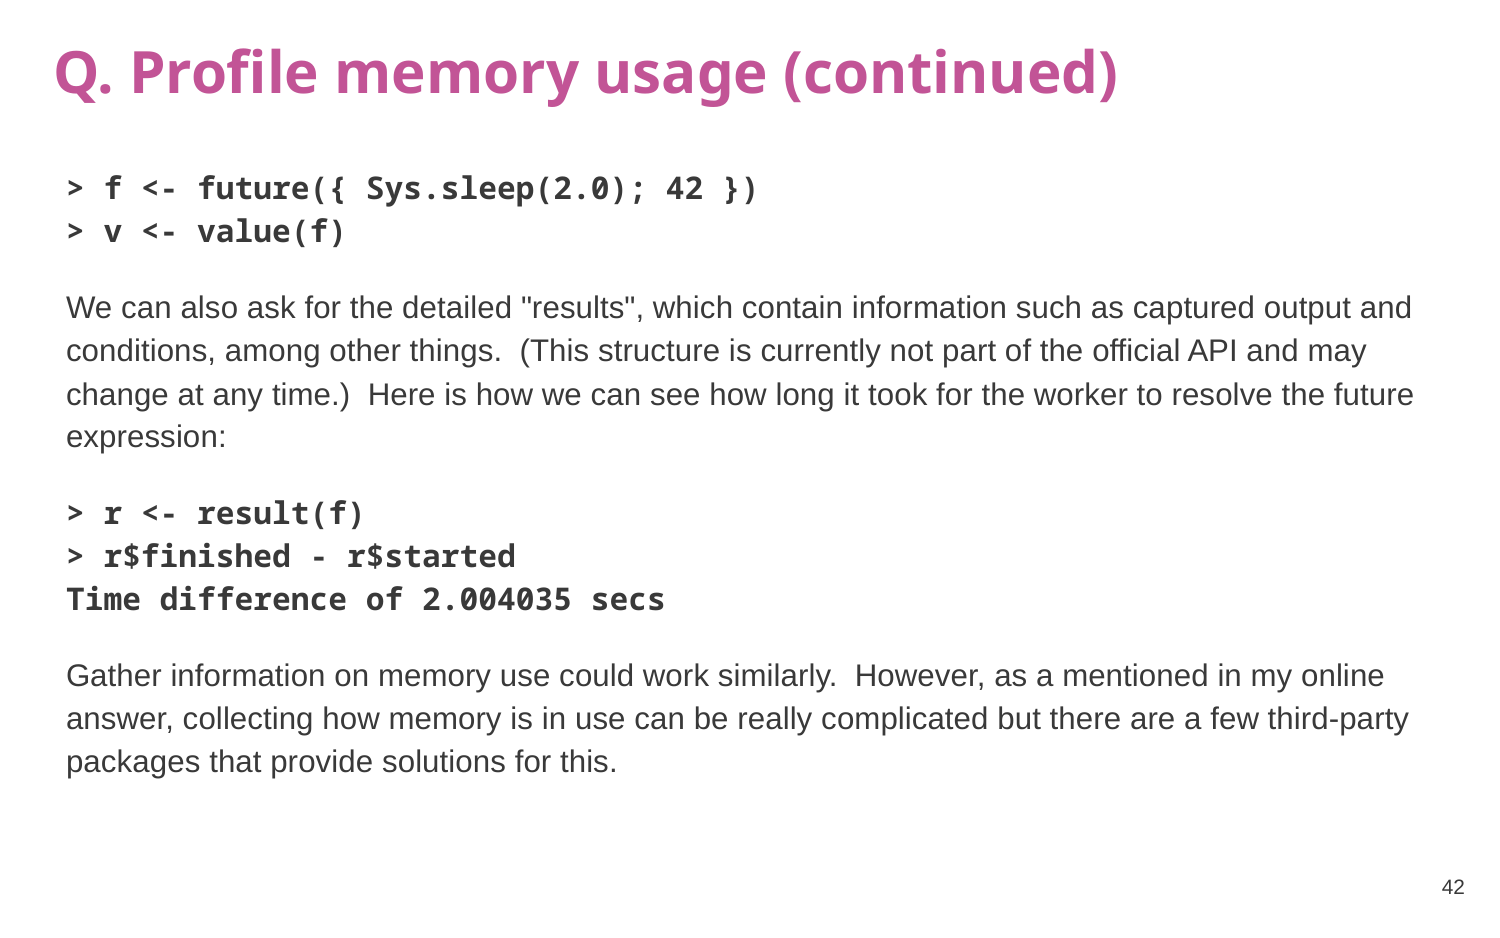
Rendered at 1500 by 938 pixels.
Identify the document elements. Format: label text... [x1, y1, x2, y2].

title Q. Profile memory usage (continued) [38, 20, 1463, 136]
list > f <- future({ Sys.sleep(2.0); 42 }) > v <- value(f) We can also ask for the detailed "results", which contain information such as captured output and conditions, among other things. (This structure is currently not part of the official API and may change at any time.) Here is how we can see how long it took for the worker to resolve the future expression: > r <- result(f) > r$finished - r$started Time difference of 2.004035 secs Gather information on memory use could work similarly. However, as a mentioned in my online answer, collecting how memory is in use can be really complicated but there are a few third-party packages that provide solutions for this. [51, 147, 1449, 850]
slide_number <number> [1389, 849, 1480, 922]
